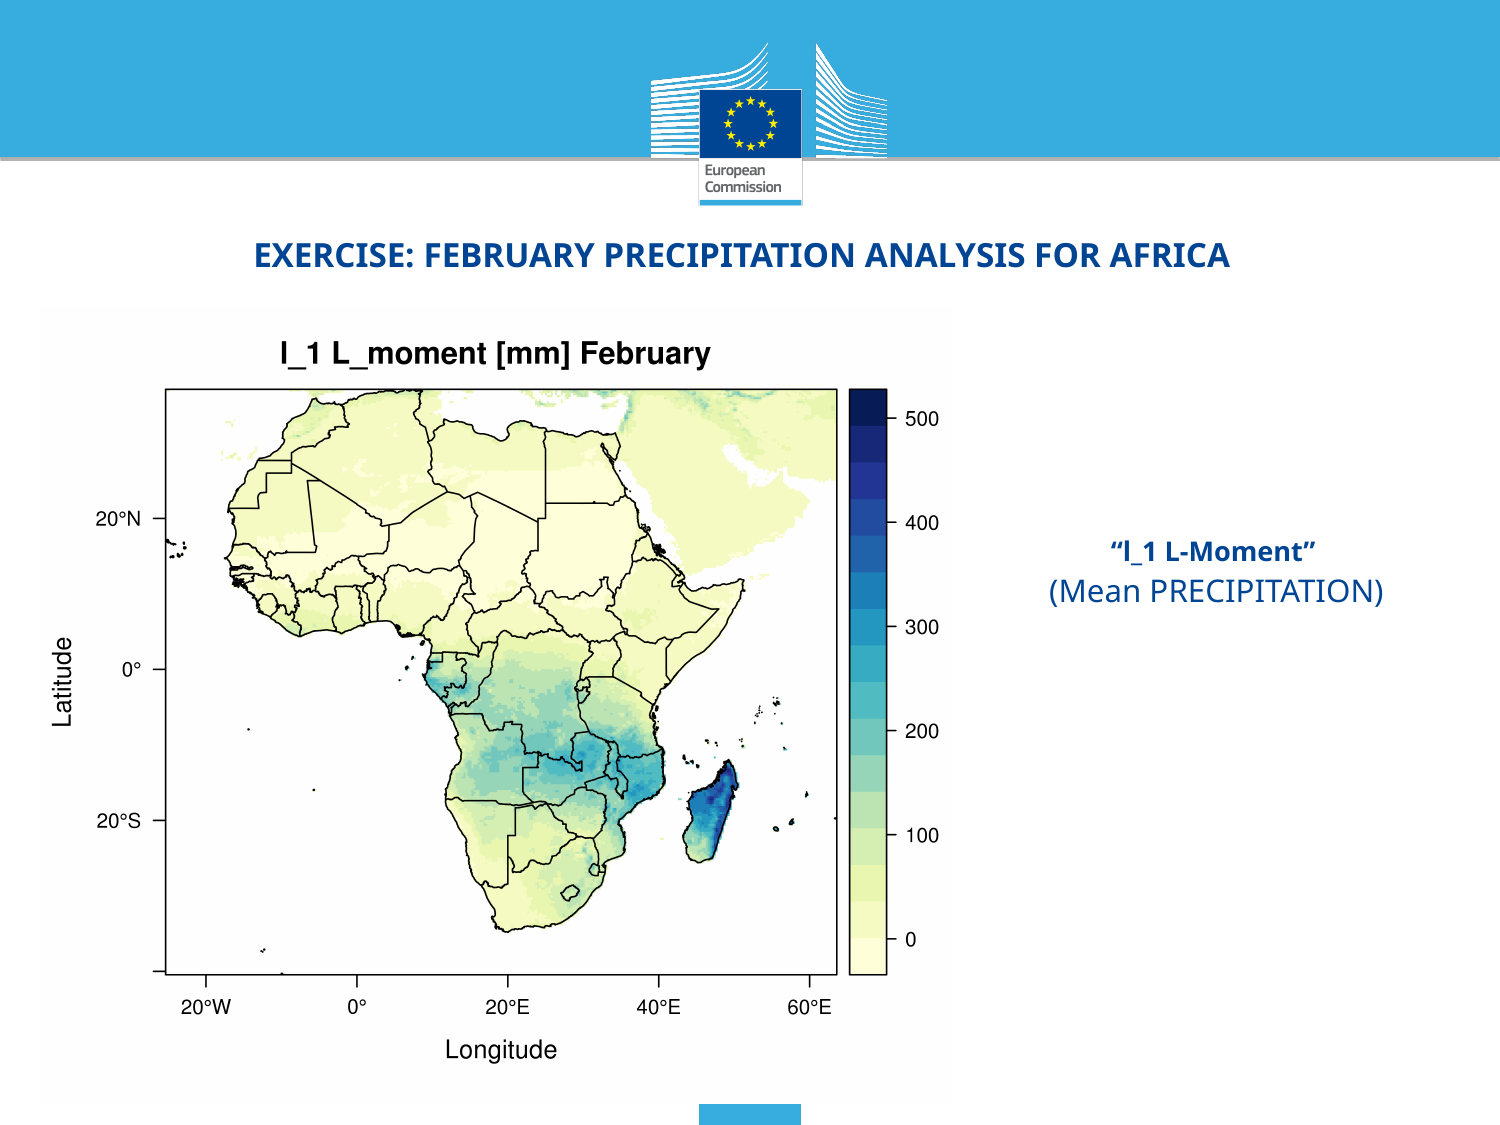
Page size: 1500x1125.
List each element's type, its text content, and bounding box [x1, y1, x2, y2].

text_box “l_1 L-Moment” (Mean PRECIPITATION) [951, 525, 1447, 616]
picture [651, 42, 887, 207]
text_box EXERCISE: FEBRUARY PRECIPITATION ANALYSIS FOR AFRICA [15, 224, 1471, 286]
picture [39, 308, 952, 1125]
